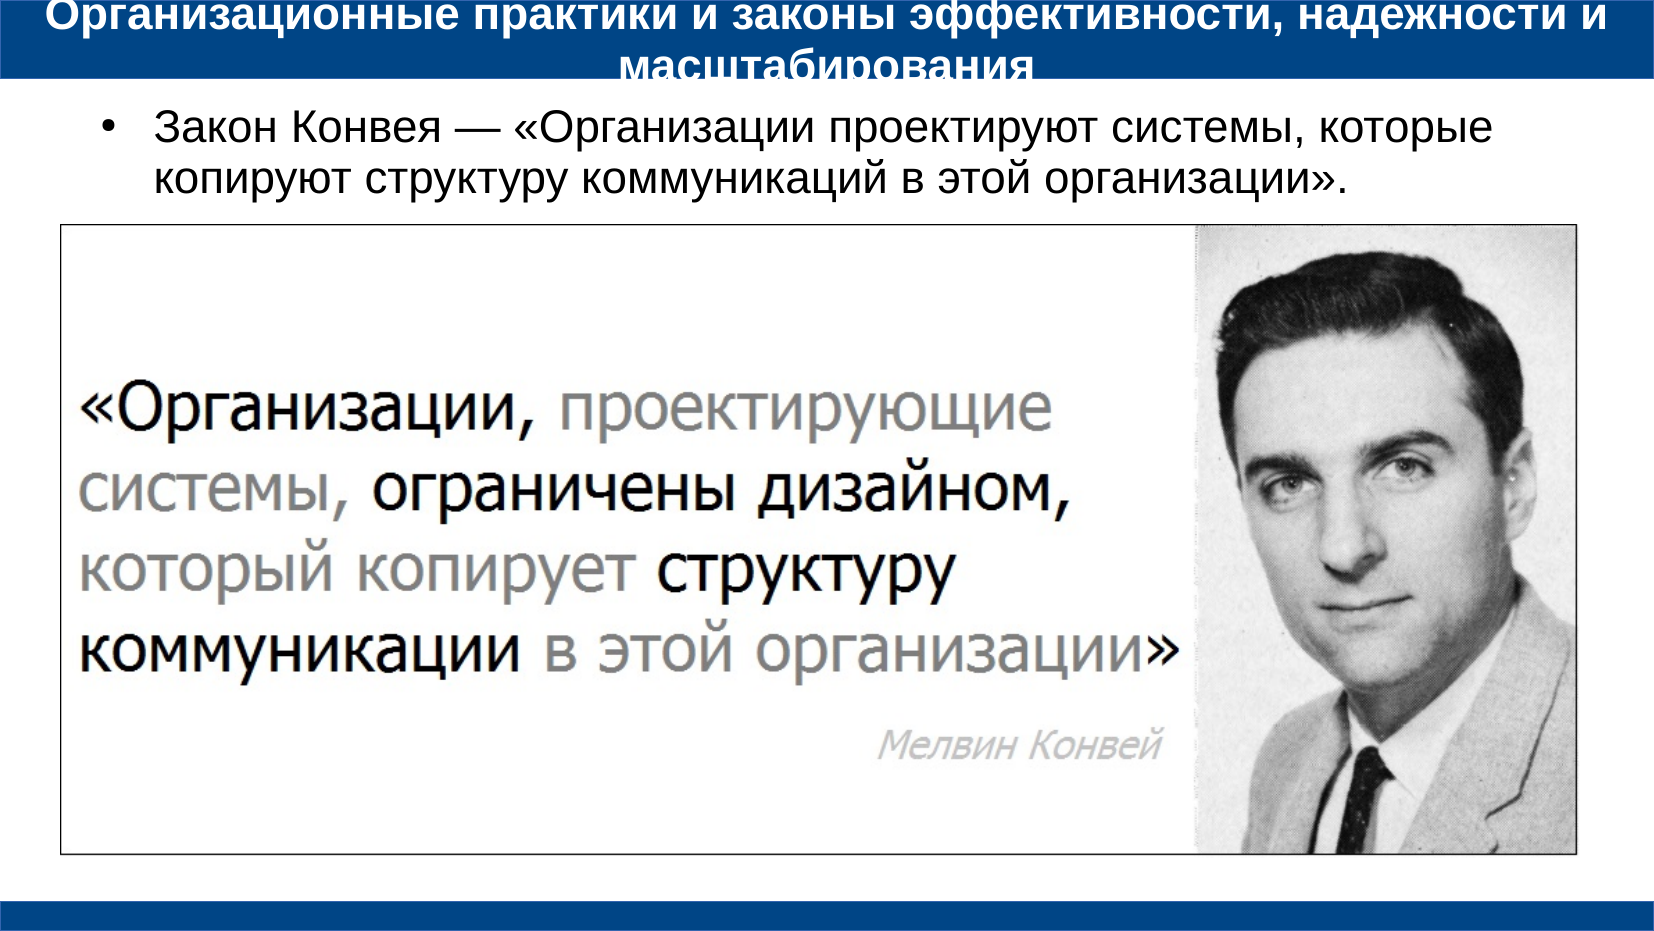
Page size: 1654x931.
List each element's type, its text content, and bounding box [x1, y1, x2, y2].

picture [60, 224, 1580, 858]
title Организационные практики и законы эффективности, надежности и масштабирования [0, 0, 1654, 91]
list Закон Конвея — «Организации проектируют системы, которые копируют структуру коммуникаций в этой организации». [82, 101, 1571, 224]
